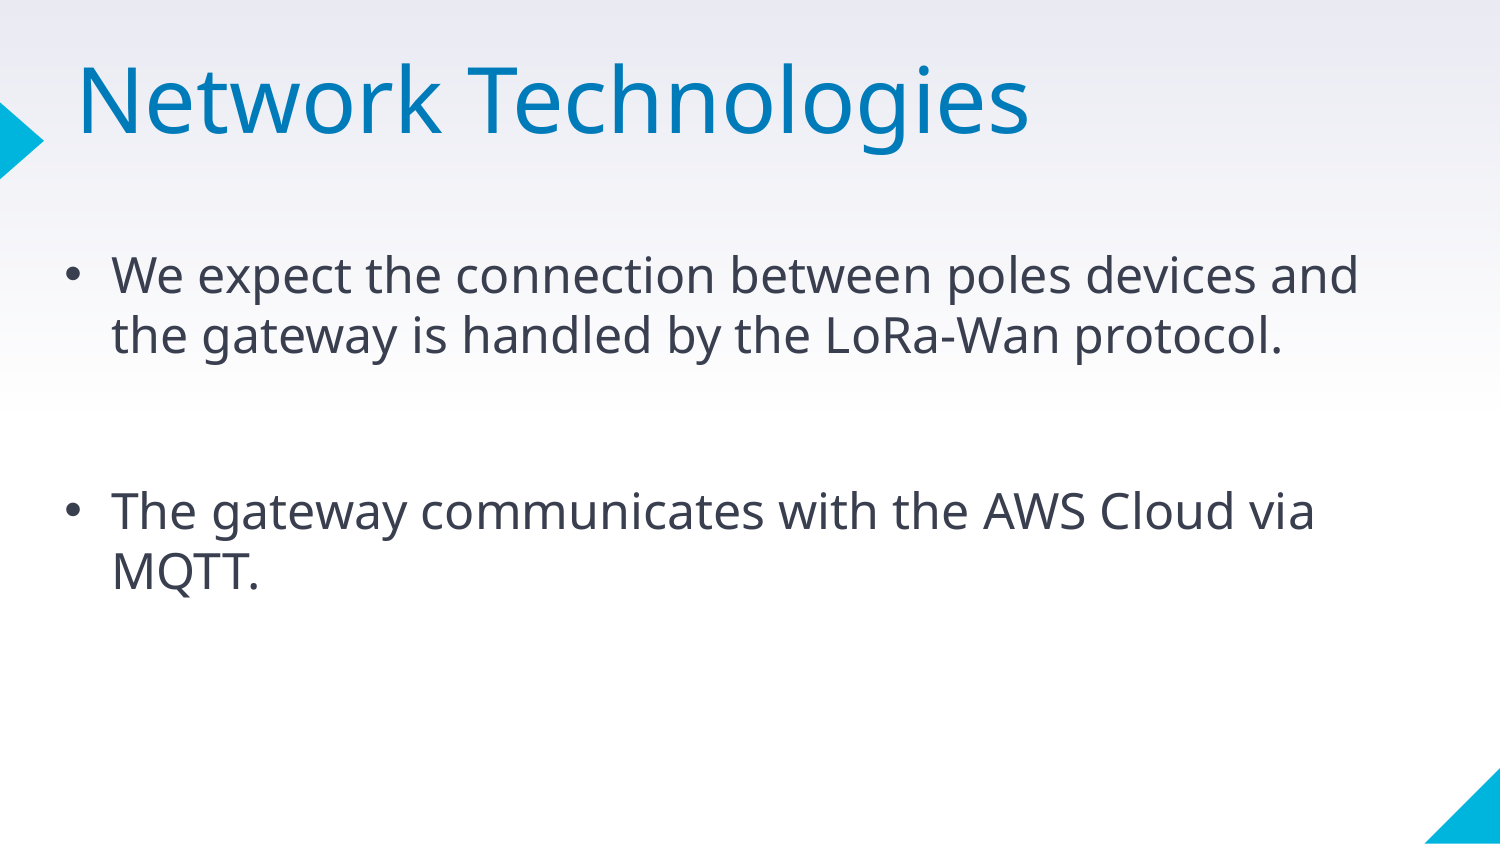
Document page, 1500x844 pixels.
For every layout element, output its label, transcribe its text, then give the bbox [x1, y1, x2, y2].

text_box We expect the connection between poles devices and the gateway is handled by the LoRa-Wan protocol. The gateway communicates with the AWS Cloud via MQTT. [49, 236, 1418, 607]
title Network Technologies [75, 33, 1425, 175]
